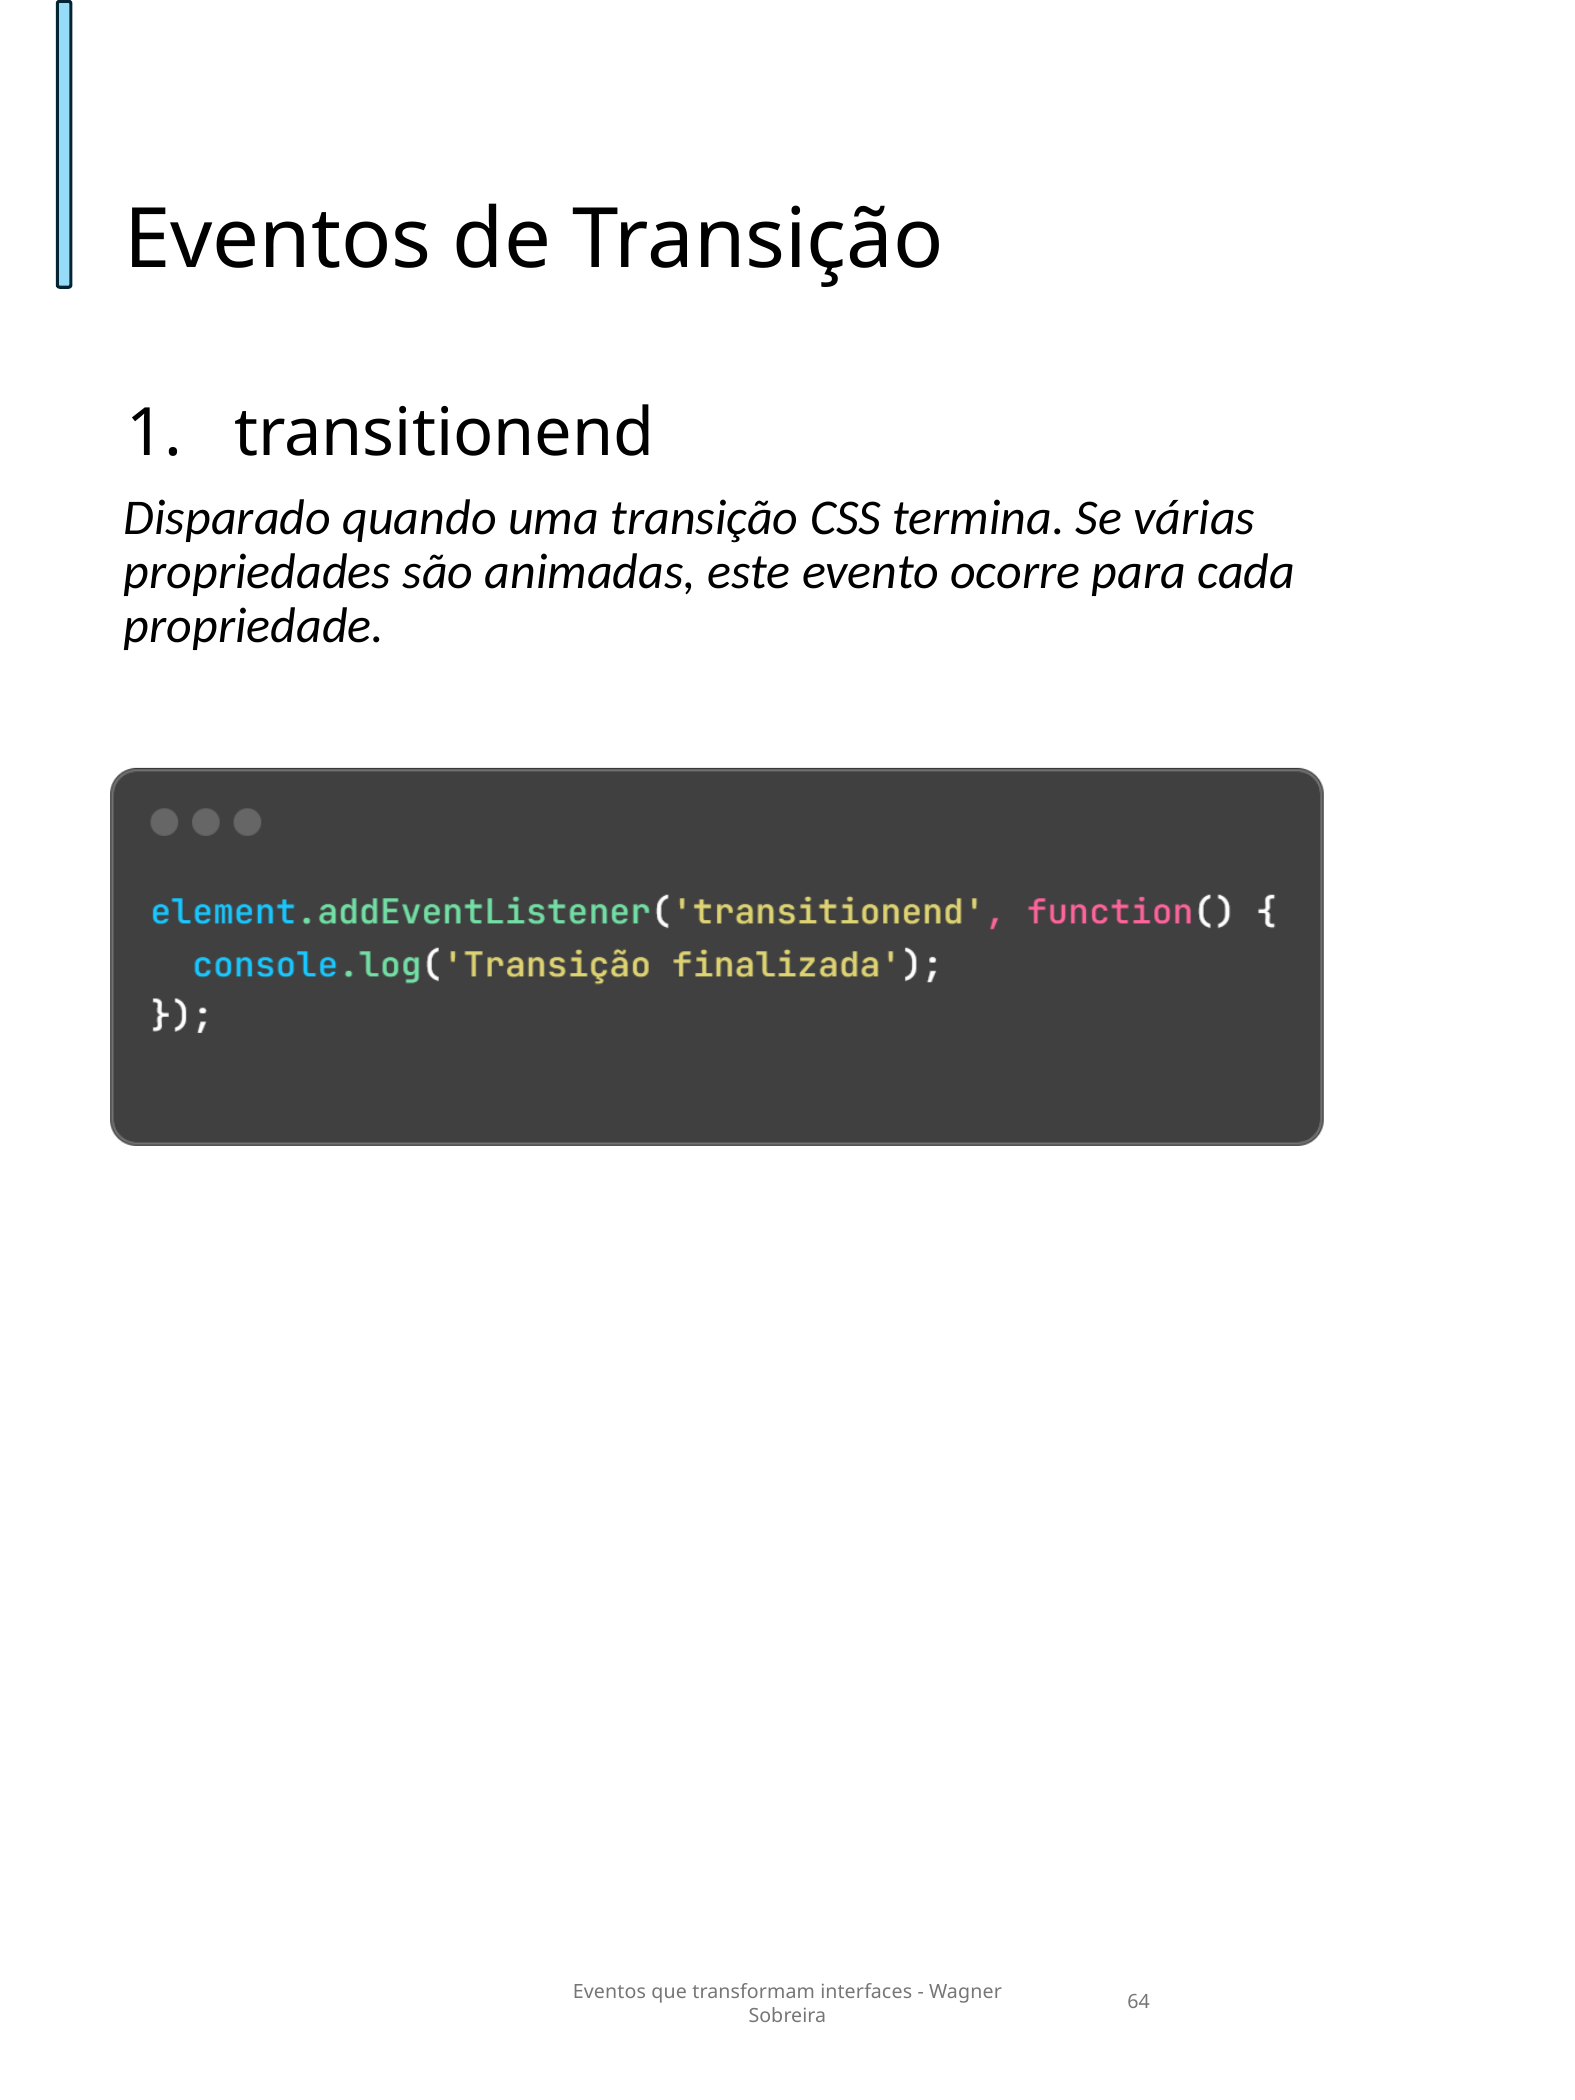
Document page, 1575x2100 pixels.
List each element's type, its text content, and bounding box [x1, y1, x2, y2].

text_box Disparado quando uma transição CSS termina. Se várias propriedades são animadas, este evento ocorre para cada propriedade. [108, 483, 1474, 908]
text_box Eventos de Transição [109, 188, 1474, 343]
picture [0, 624, 1468, 1290]
slide_number 64 [1112, 1946, 1467, 2059]
footer Eventos que transformam interfaces - Wagner Sobreira [521, 1946, 1054, 2059]
text_box [57, 1, 71, 288]
text_box 1. transitionend [111, 390, 1476, 485]
